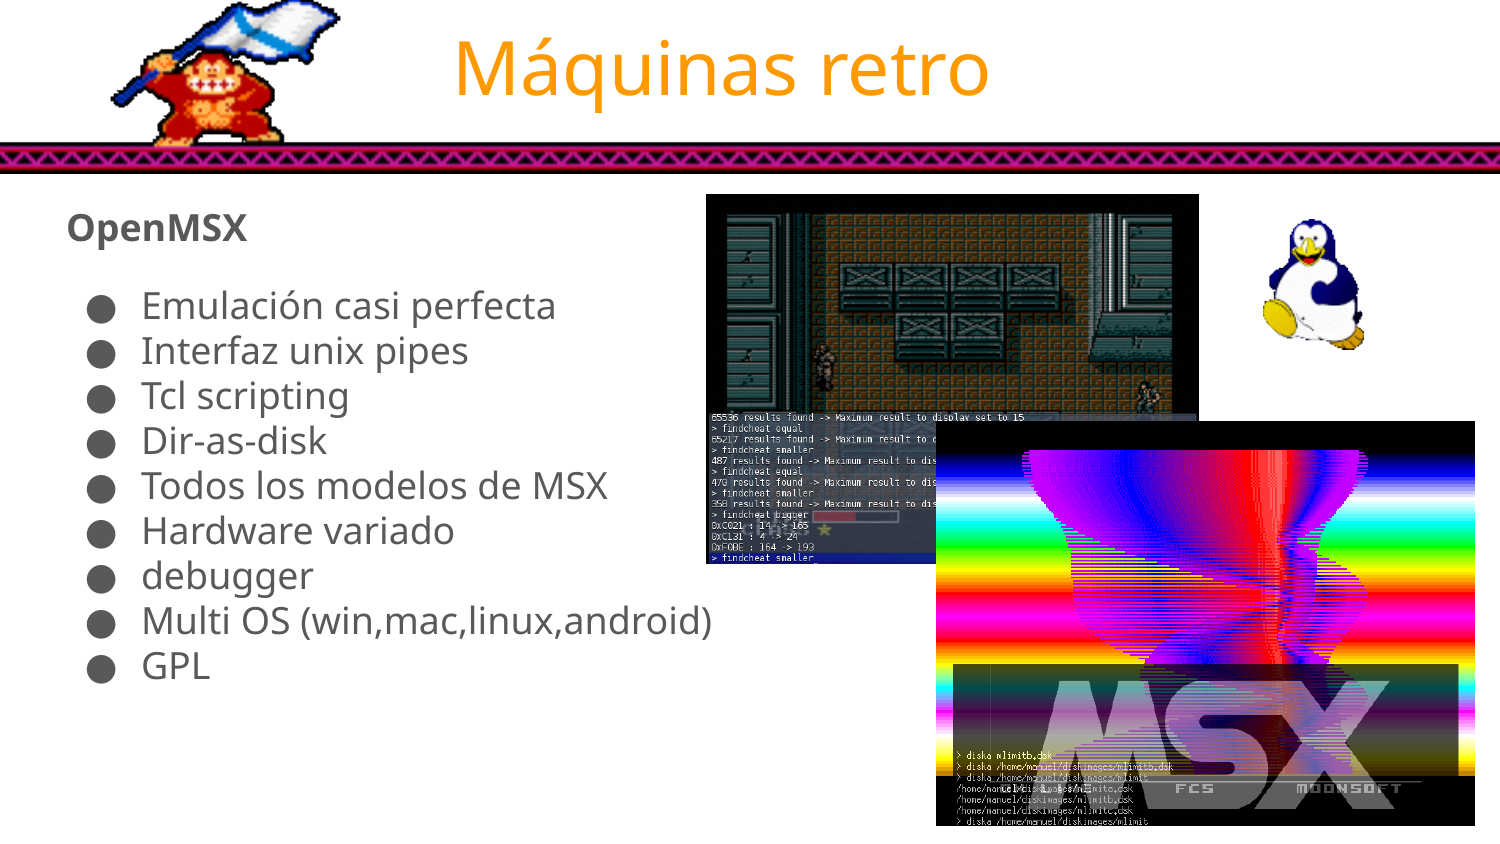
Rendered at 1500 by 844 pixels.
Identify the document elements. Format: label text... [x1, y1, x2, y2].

list OpenMSX Emulación casi perfecta Interfaz unix pipes Tcl scripting Dir-as-disk Todos los modelos de MSX Hardware variado debugger Multi OS (win,mac,linux,android) GPL [51, 189, 1449, 828]
title Máquinas retro [437, 18, 1062, 112]
picture [0, 0, 1500, 174]
picture [1263, 219, 1366, 350]
picture [706, 194, 1475, 826]
